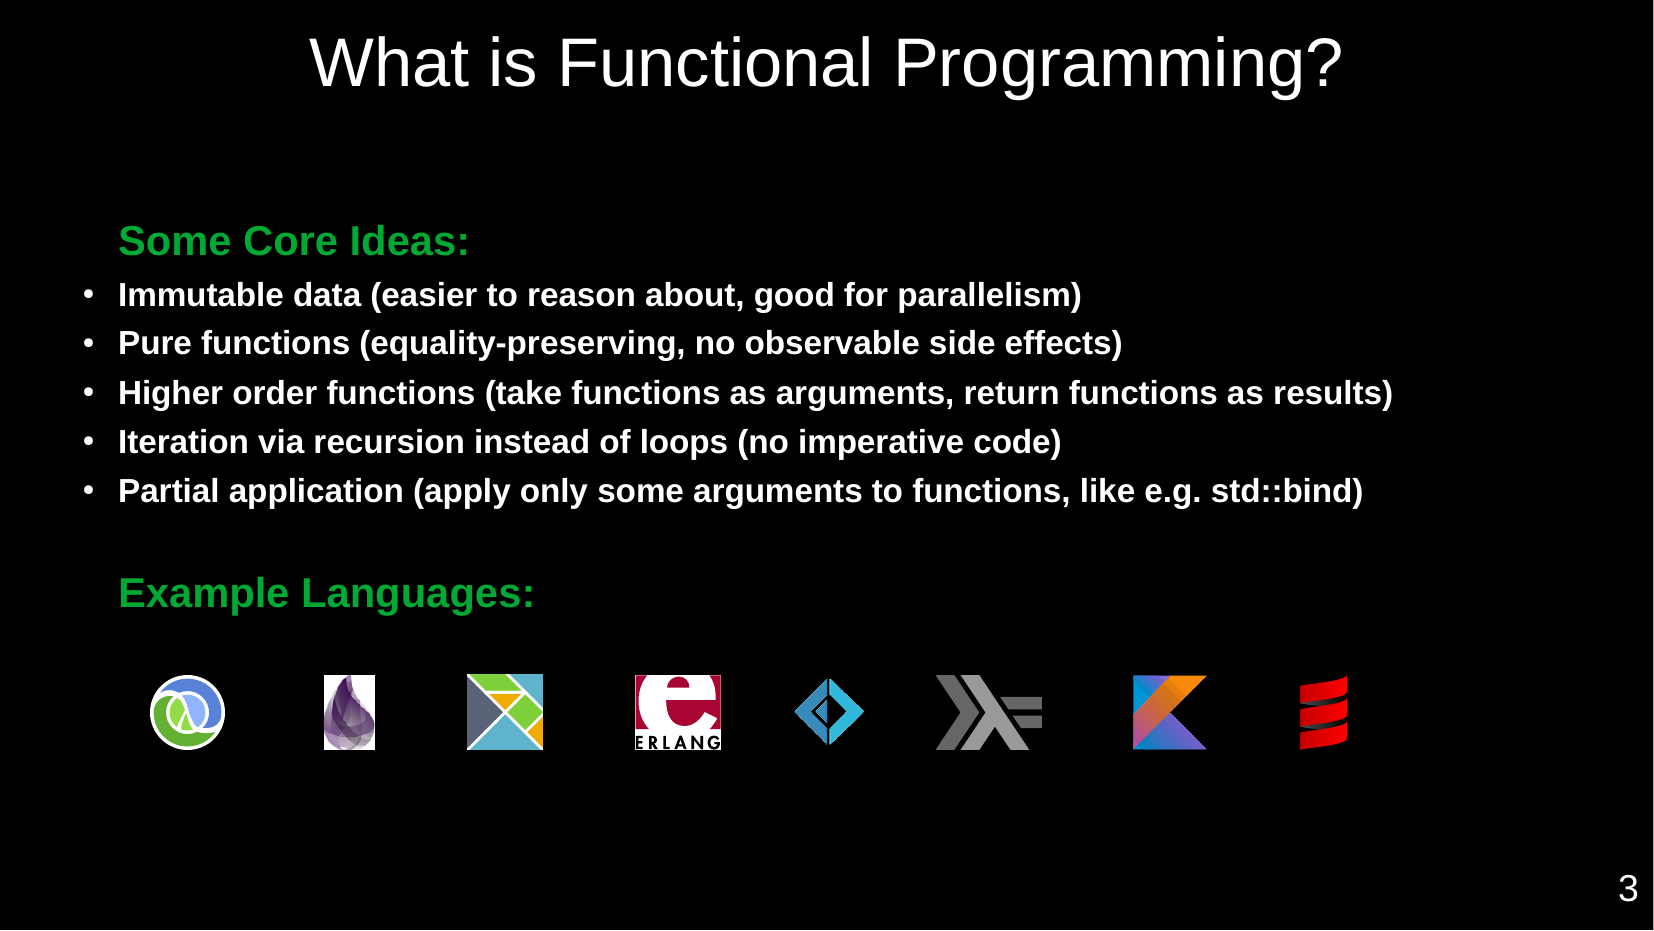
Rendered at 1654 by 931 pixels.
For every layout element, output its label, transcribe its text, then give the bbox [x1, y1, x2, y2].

picture [791, 674, 867, 751]
picture [467, 674, 543, 751]
text_box <number> [1024, 860, 1654, 931]
picture [935, 675, 1042, 751]
title What is Functional Programming? [82, 4, 1571, 121]
subtitle Some Core Ideas: Immutable data (easier to reason about, good for parallelism) Pure functions (equality-preserving, no observable side effects) Higher order functions (take functions as arguments, return functions as results) Iteration via recursion instead of loops (no imperative code) Partial application (apply only some arguments to functions, like e.g. std::bind) Example Languages: [82, 217, 1571, 617]
picture [1132, 675, 1208, 751]
picture [150, 675, 226, 751]
picture [1300, 674, 1347, 751]
picture [323, 674, 375, 751]
picture [635, 675, 721, 751]
